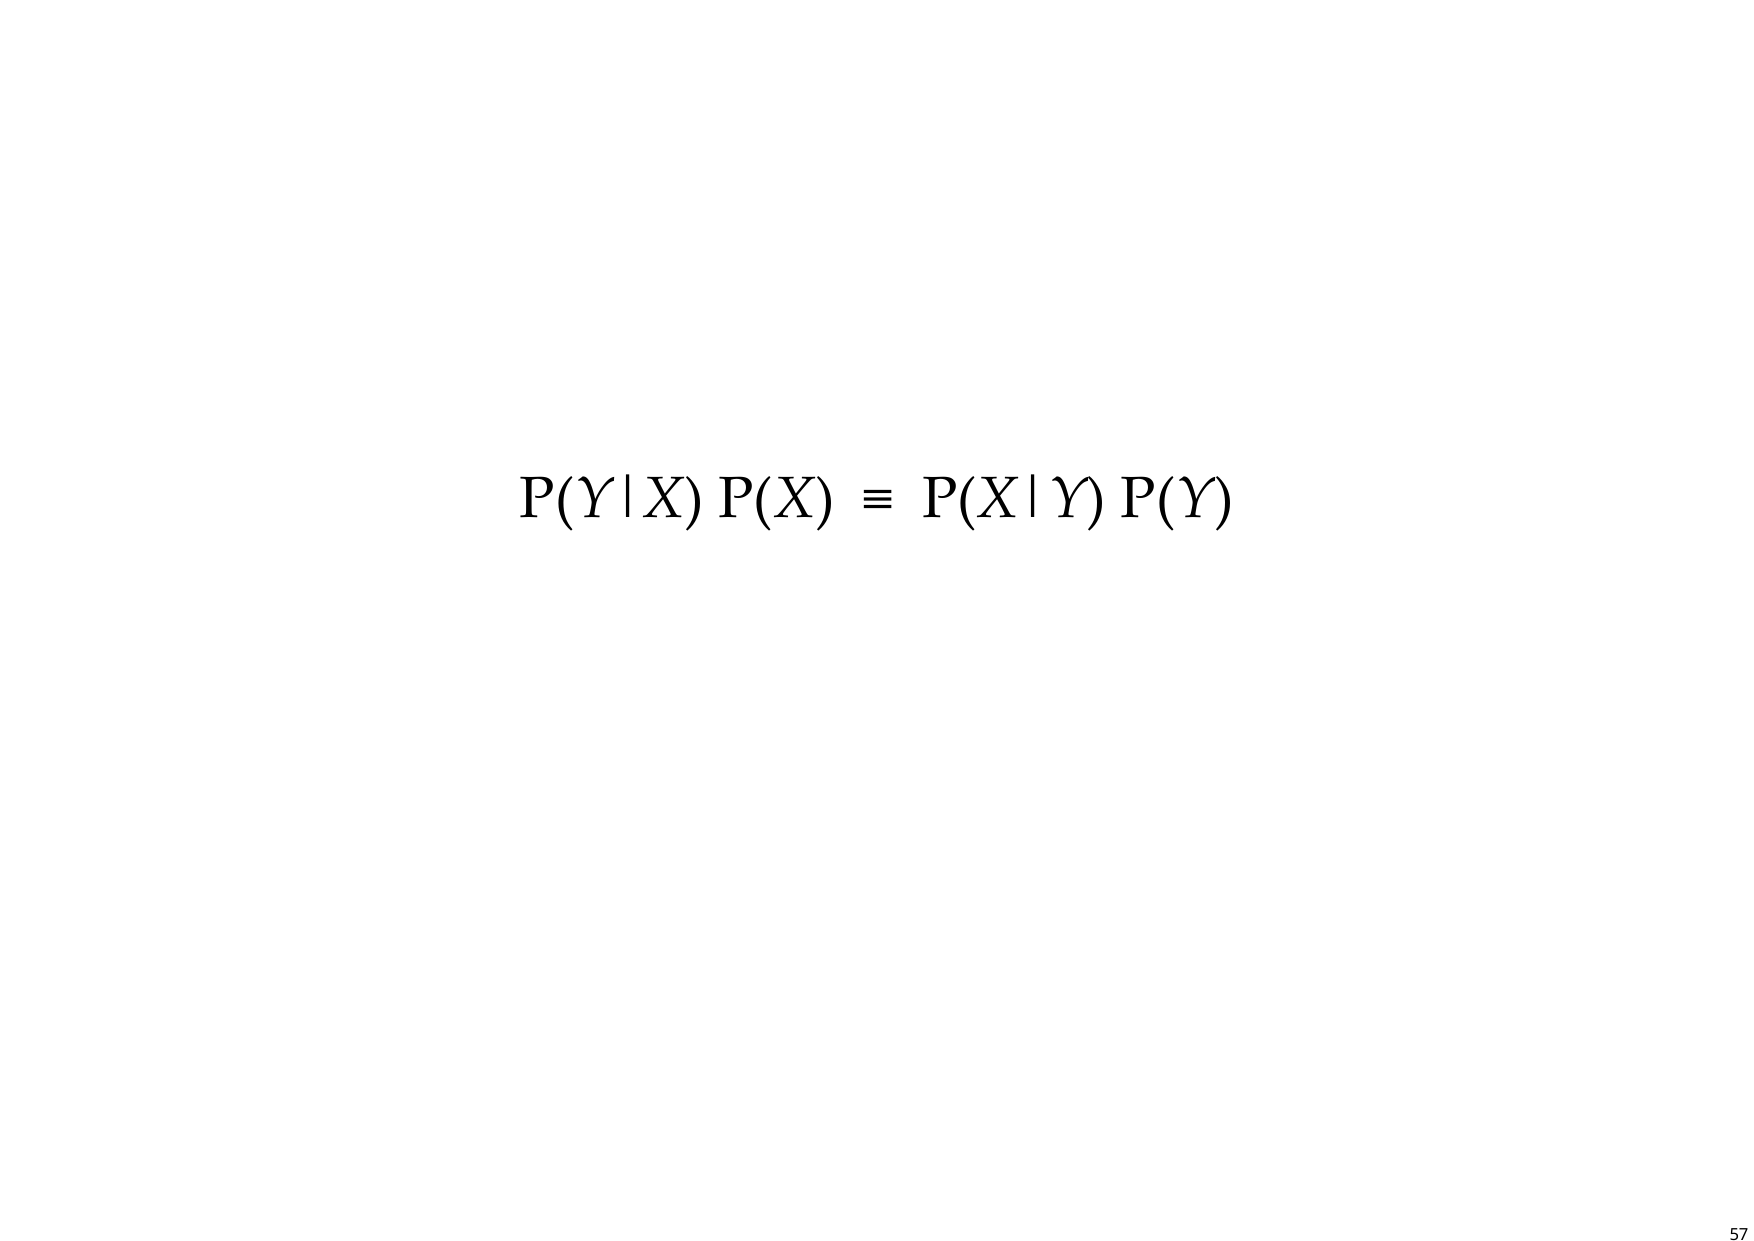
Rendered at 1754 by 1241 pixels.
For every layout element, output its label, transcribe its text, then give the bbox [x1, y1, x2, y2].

text_box P(Y|X) P(X) ≡ P(X|Y) P(Y) [505, 467, 1290, 542]
